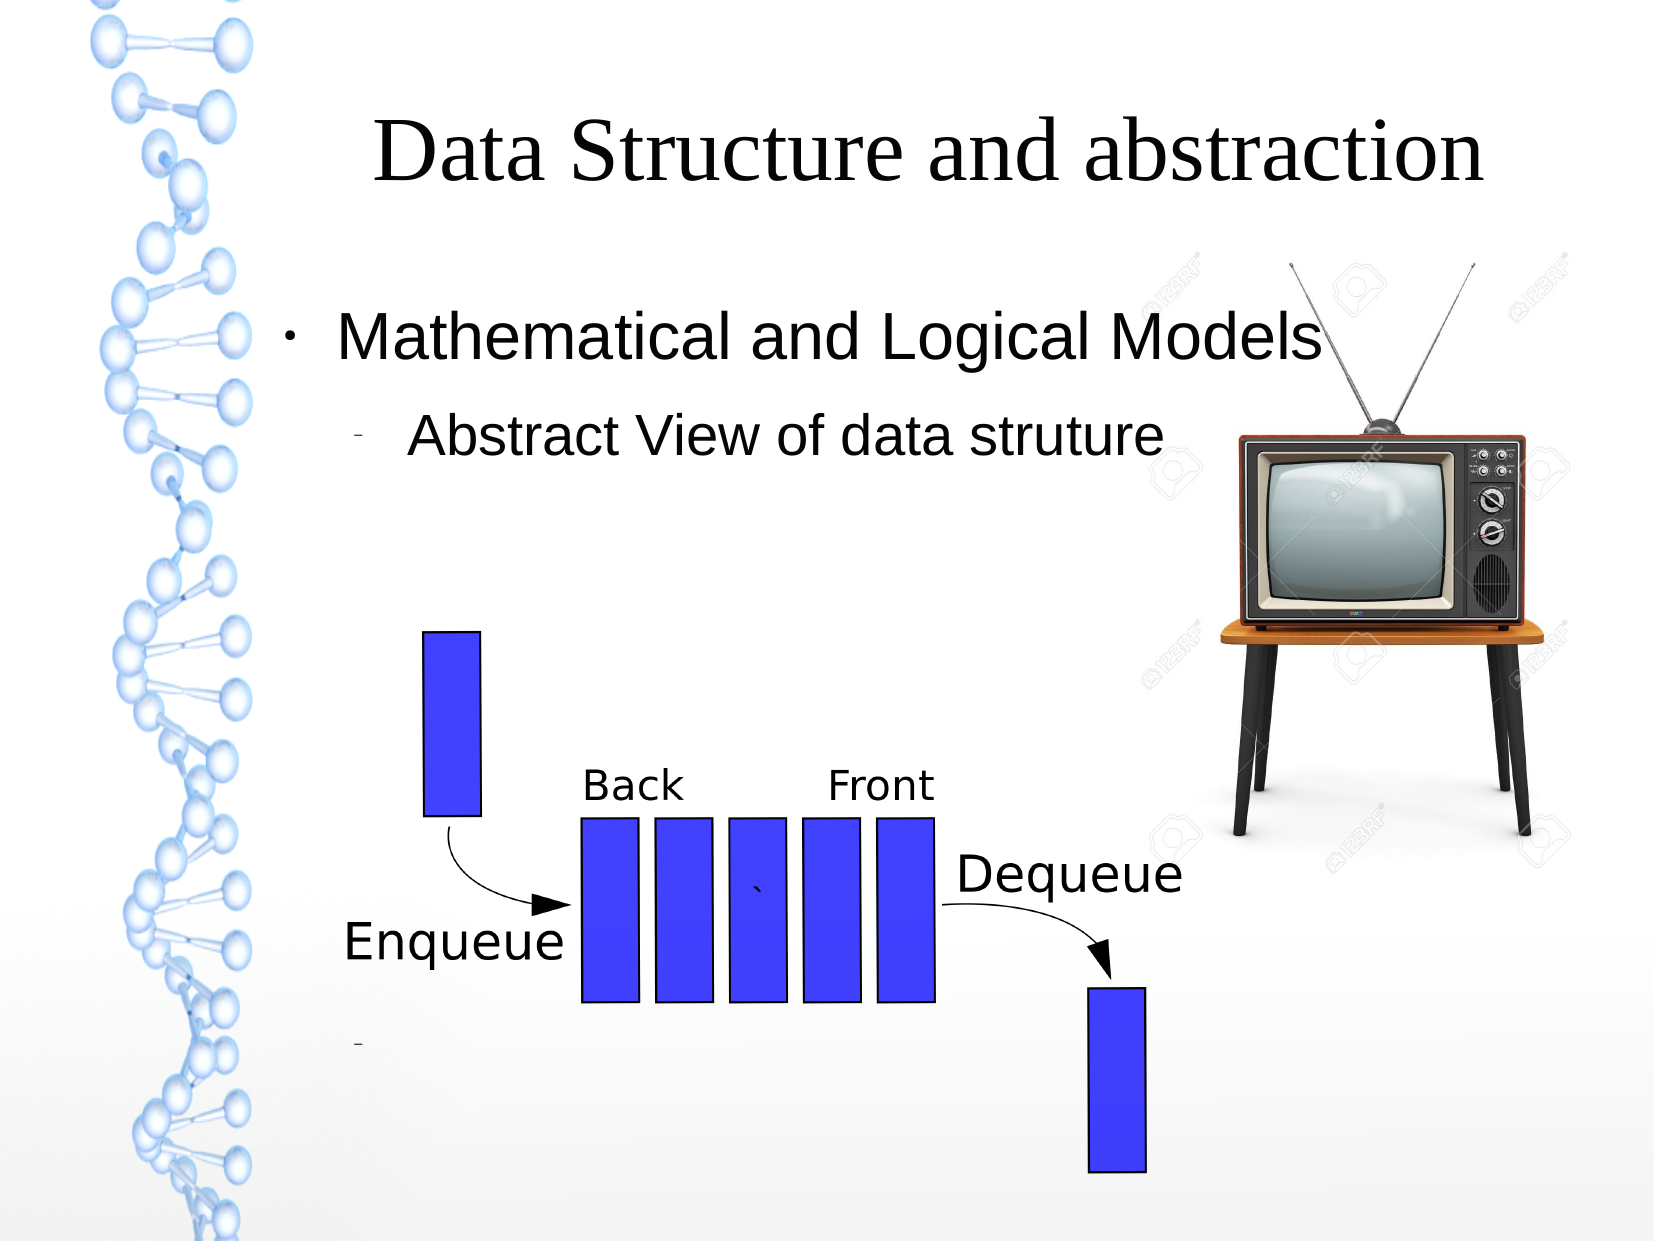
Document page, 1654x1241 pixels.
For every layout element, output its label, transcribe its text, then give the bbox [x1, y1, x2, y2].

title Data Structure and abstraction [265, 47, 1595, 252]
list Mathematical and Logical Models Abstract View of data struture [265, 299, 1595, 1019]
picture [0, 0, 1654, 1241]
